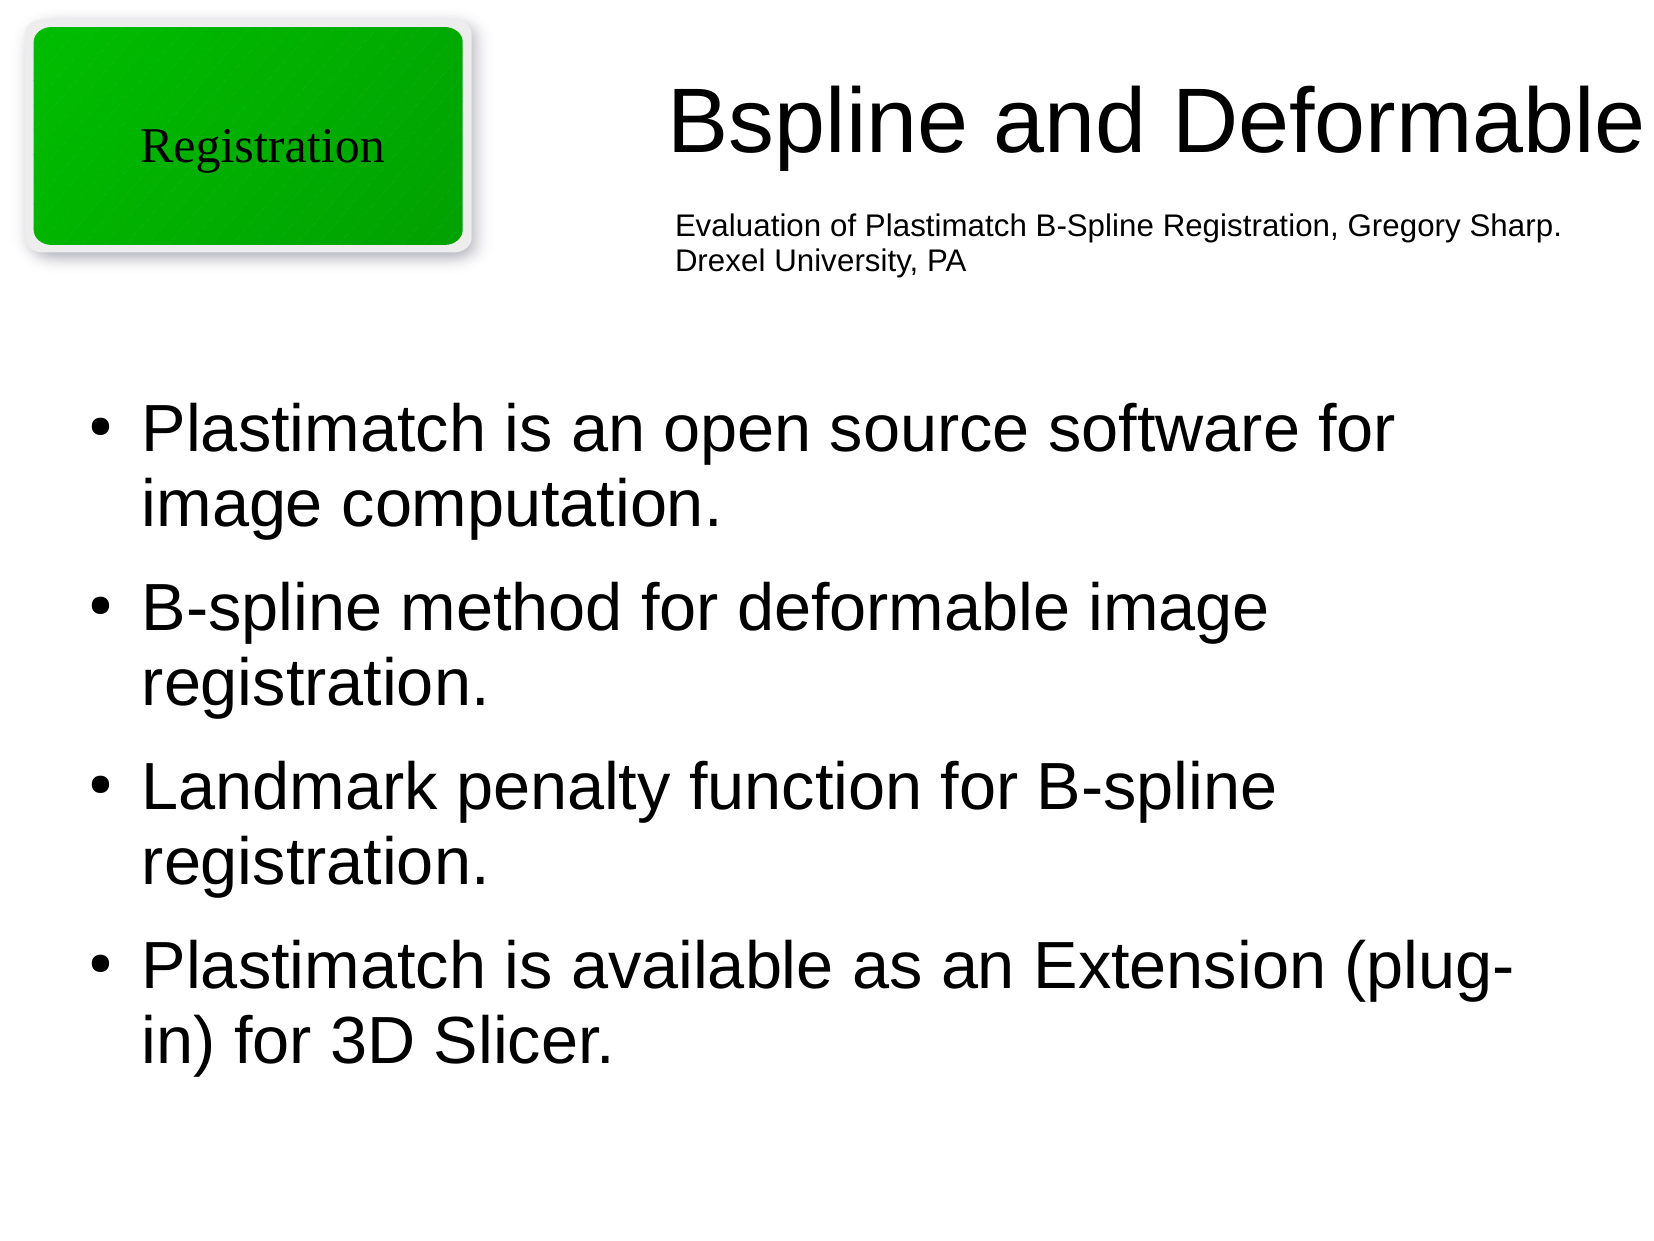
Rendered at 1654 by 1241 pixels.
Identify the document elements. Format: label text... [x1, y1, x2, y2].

picture [5, 0, 520, 291]
list Plastimatch is an open source software for image computation. B-spline method for deformable image registration. Landmark penalty function for B-spline registration. Plastimatch is available as an Extension (plug-in) for 3D Slicer. [70, 391, 1560, 1111]
text_box Evaluation of Plastimatch B-Spline Registration, Gregory Sharp. Drexel University, PA [660, 200, 1630, 287]
title Bspline and Deformable [413, 17, 1654, 225]
